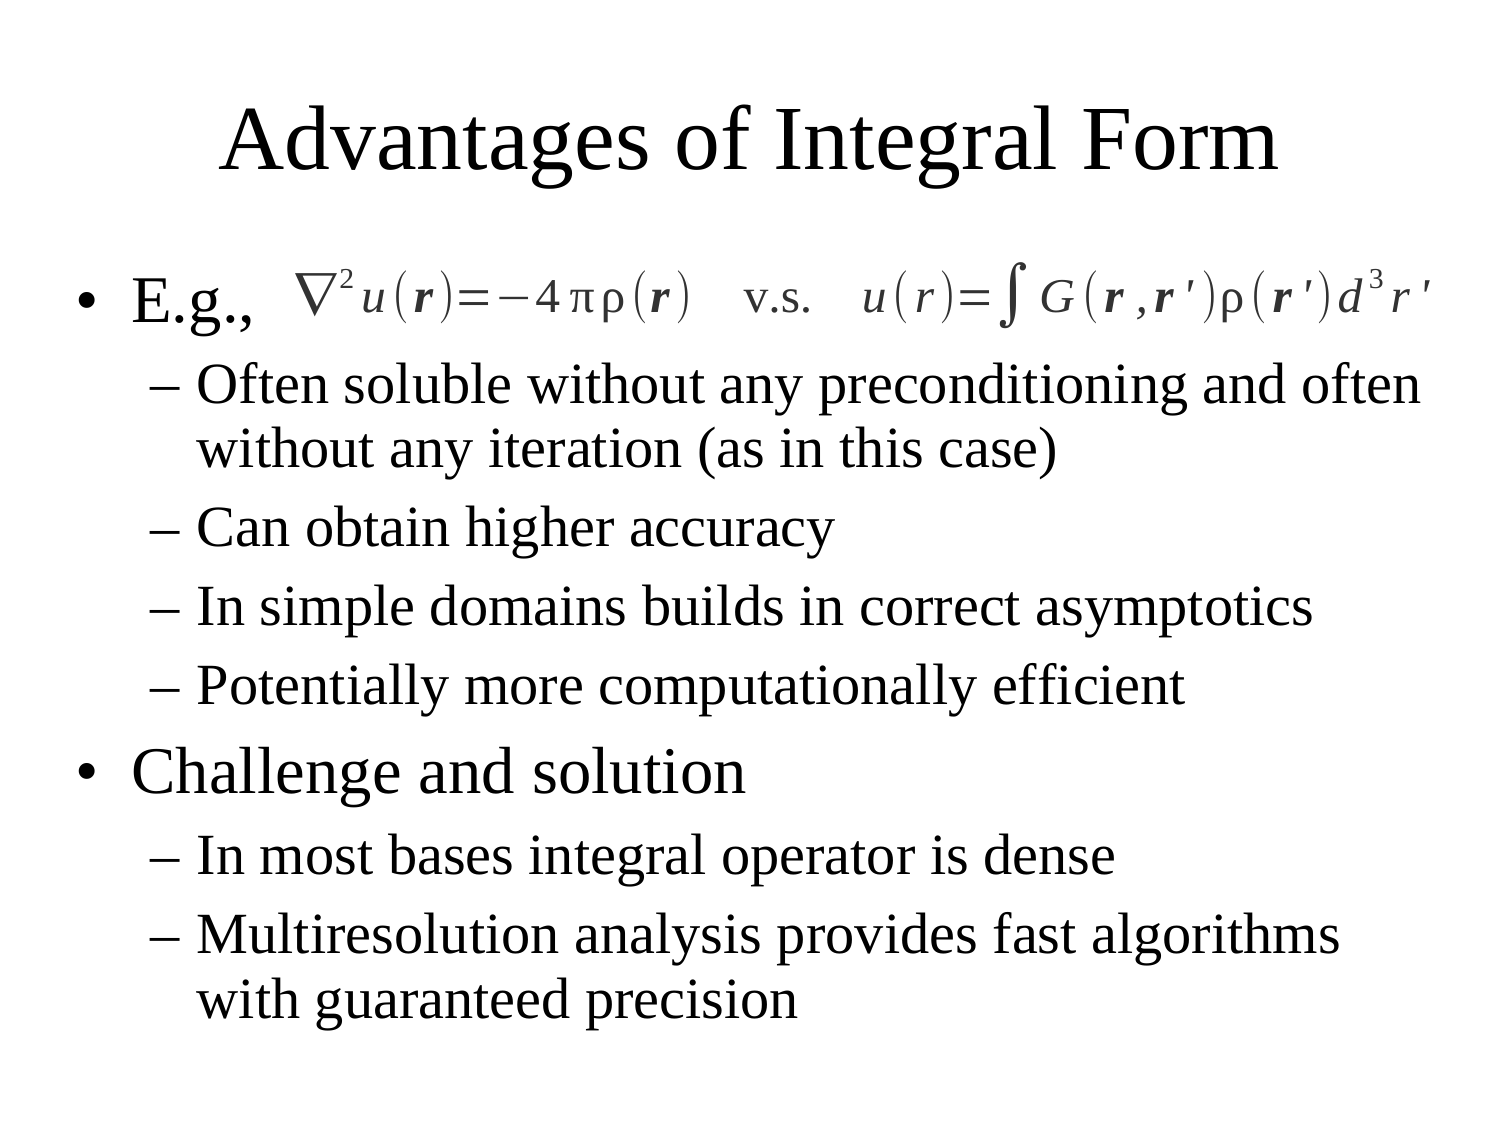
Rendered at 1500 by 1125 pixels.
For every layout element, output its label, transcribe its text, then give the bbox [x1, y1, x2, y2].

chart [280, 258, 1441, 332]
list E.g., Often soluble without any preconditioning and often without any iteration (as in this case) Can obtain higher accuracy In simple domains builds in correct asymptotics Potentially more computationally efficient Challenge and solution In most bases integral operator is dense Multiresolution analysis provides fast algorithms with guaranteed precision [75, 262, 1426, 1033]
title Advantages of Integral Form [75, 21, 1426, 257]
